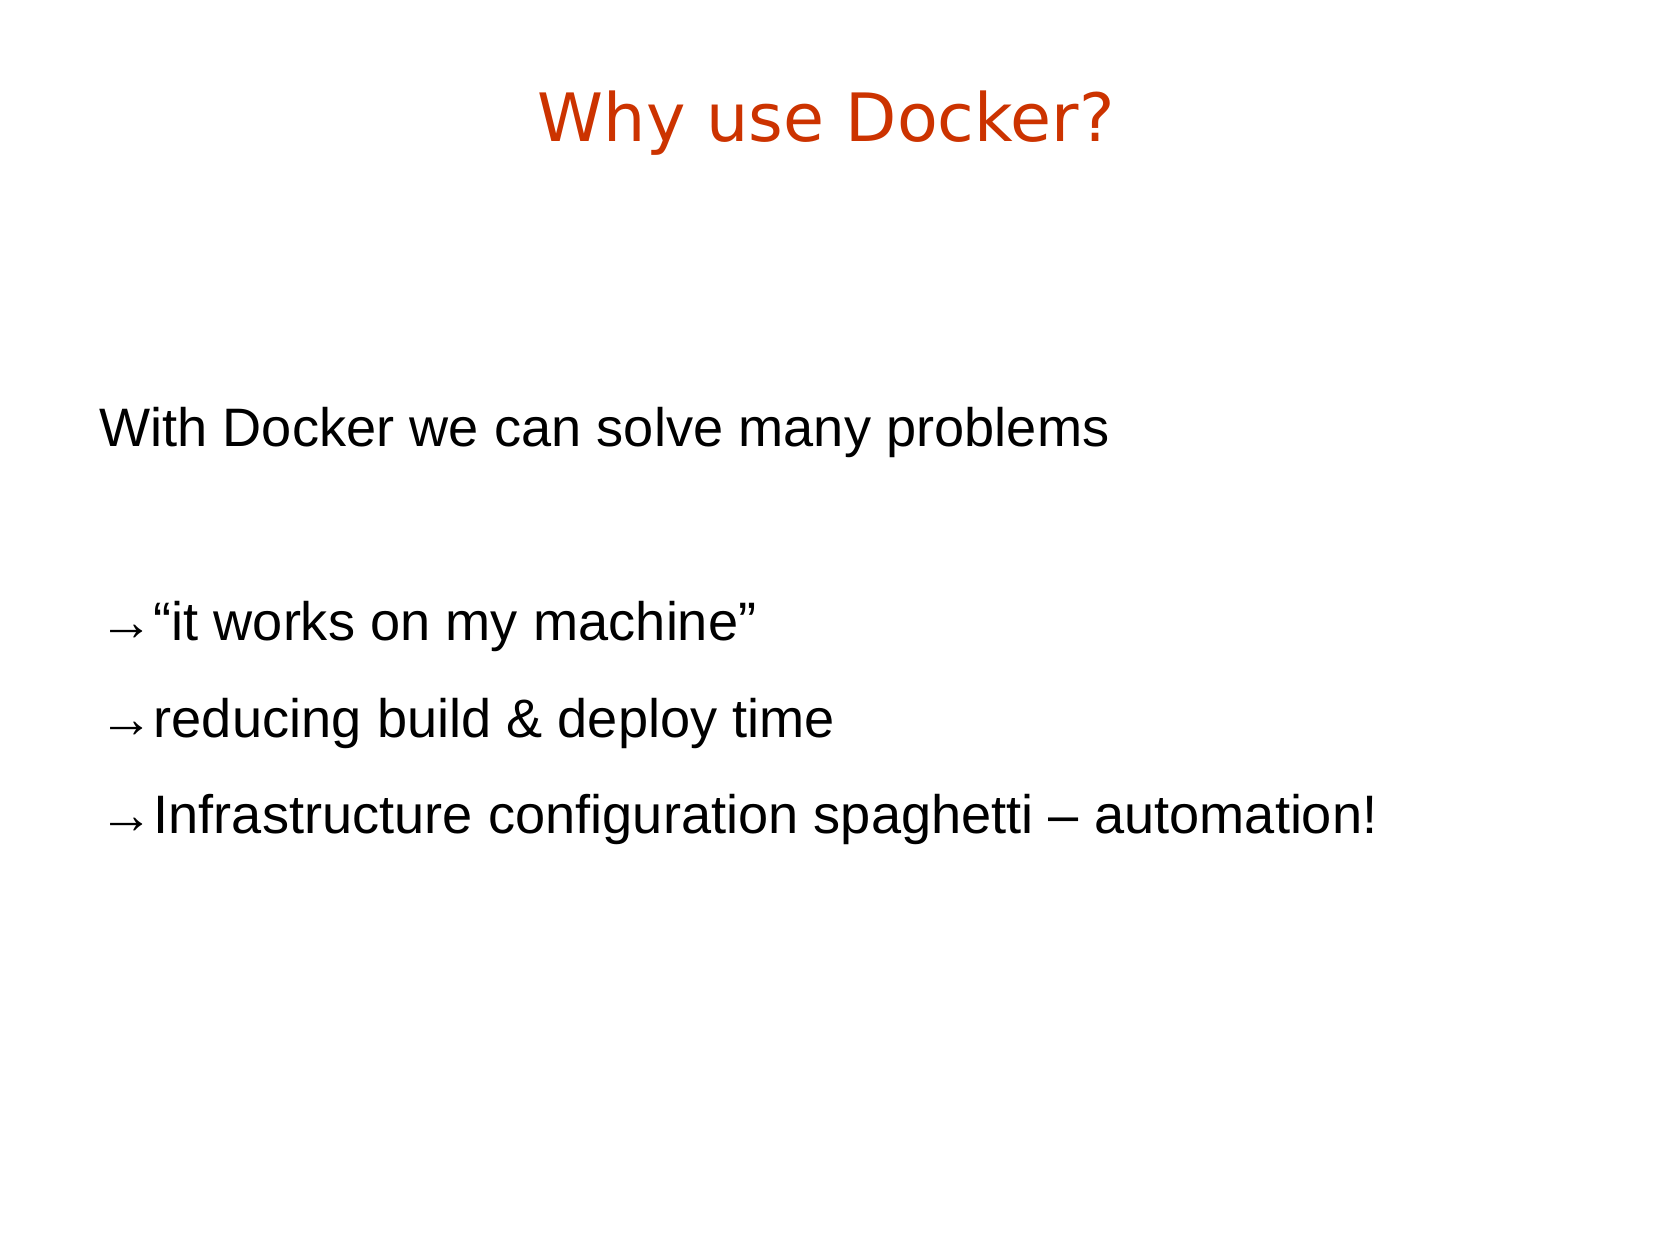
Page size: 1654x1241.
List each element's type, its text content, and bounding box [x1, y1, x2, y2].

text_box With Docker we can solve many problems →“it works on my machine” →reducing build & deploy time →Infrastructure configuration spaghetti – automation! [84, 360, 1569, 853]
text_box Why use Docker? [523, 72, 1131, 166]
